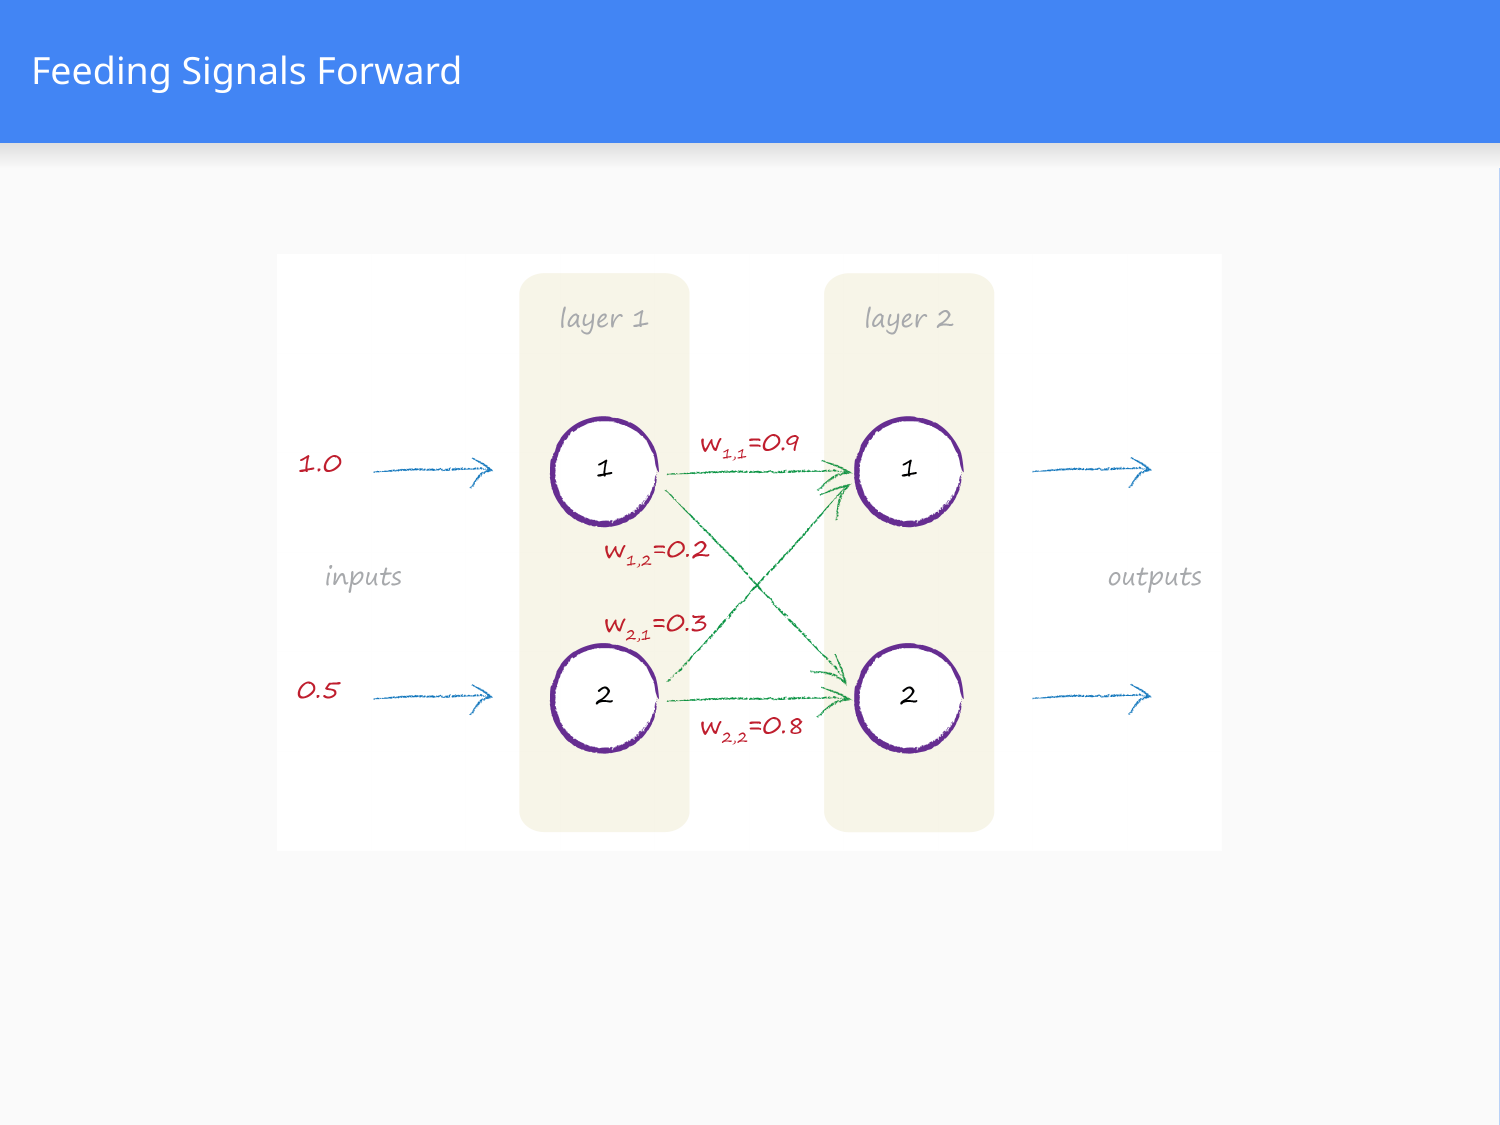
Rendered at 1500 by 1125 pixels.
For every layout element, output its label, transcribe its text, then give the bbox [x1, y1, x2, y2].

title Feeding Signals Forward [16, 3, 1464, 136]
picture [277, 254, 1222, 851]
